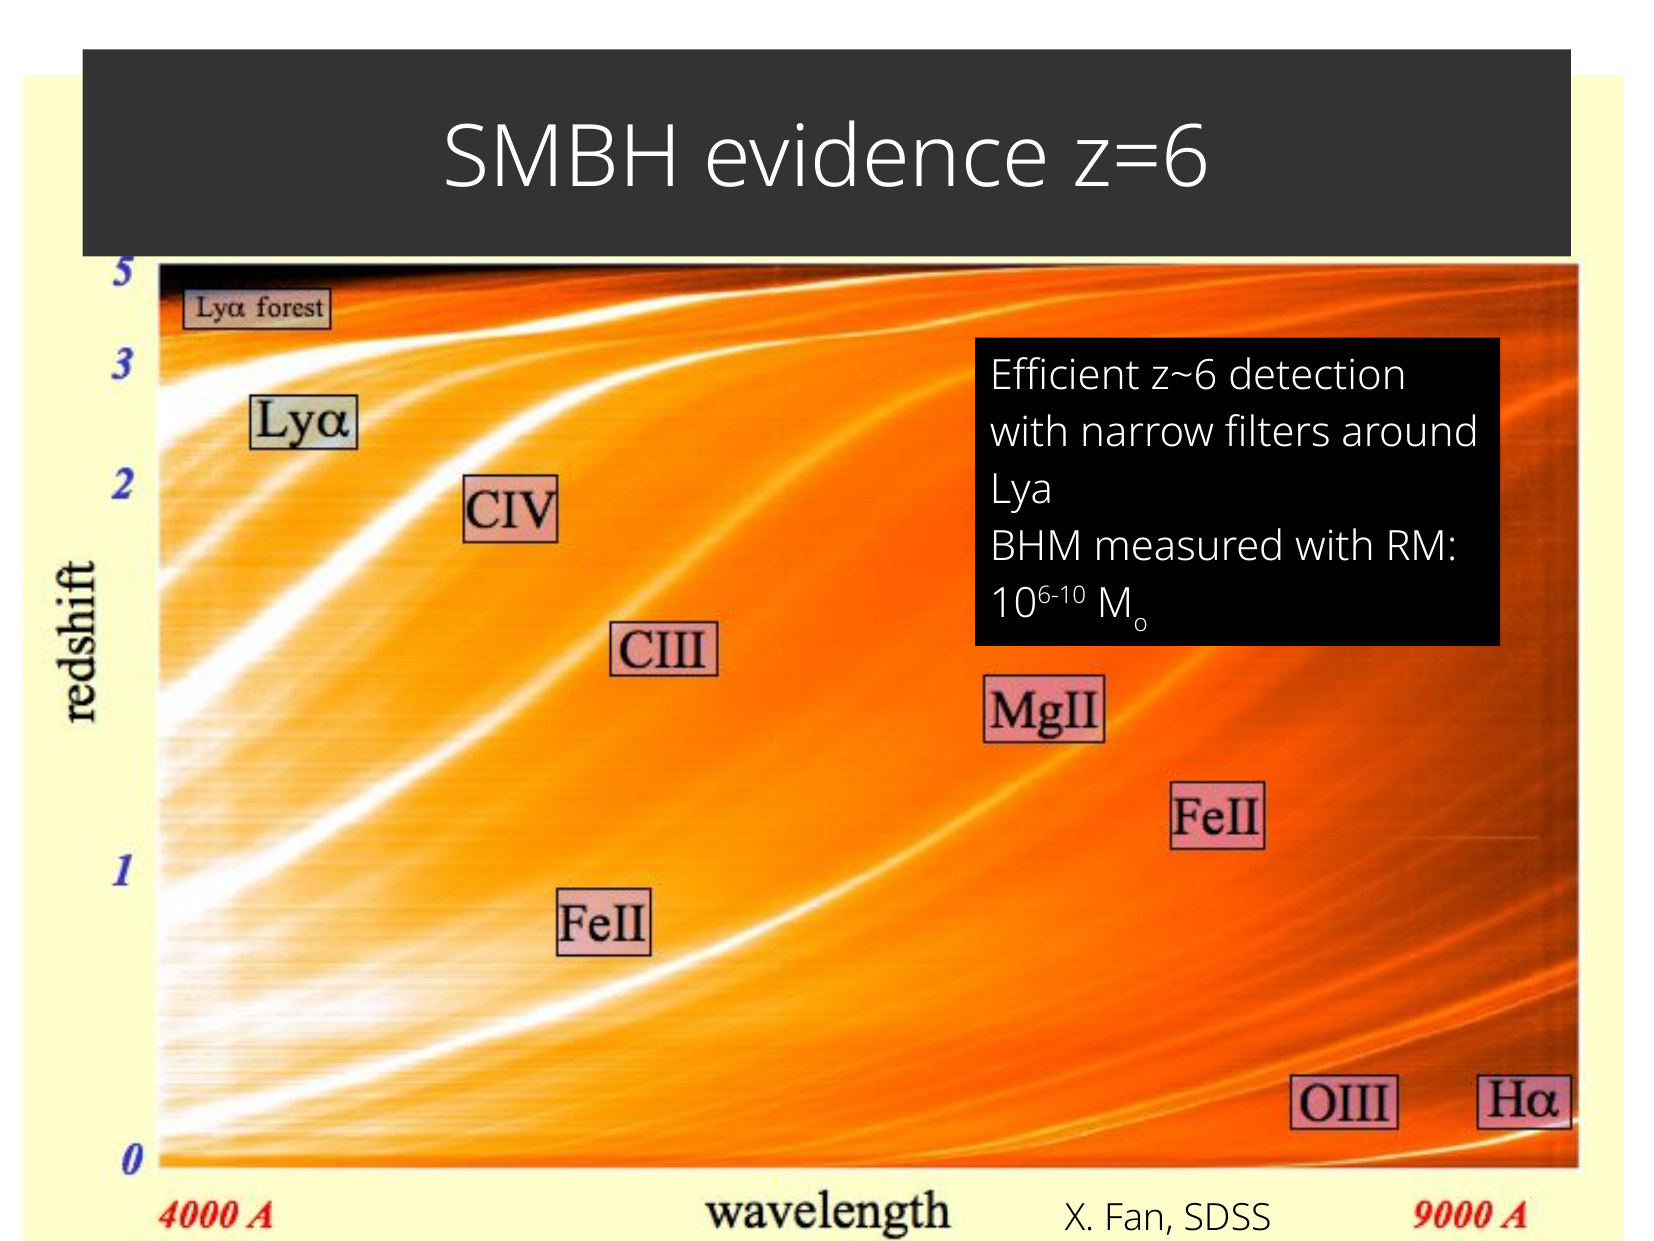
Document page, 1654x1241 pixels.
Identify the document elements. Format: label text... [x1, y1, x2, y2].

title SMBH evidence z=6 [82, 49, 1571, 257]
text_box X. Fan, SDSS [1050, 1183, 1351, 1241]
text_box Efficient z~6 detection with narrow filters around Lya BHM measured with RM: 106-10 Mo [975, 337, 1501, 552]
picture [23, 75, 1624, 1241]
